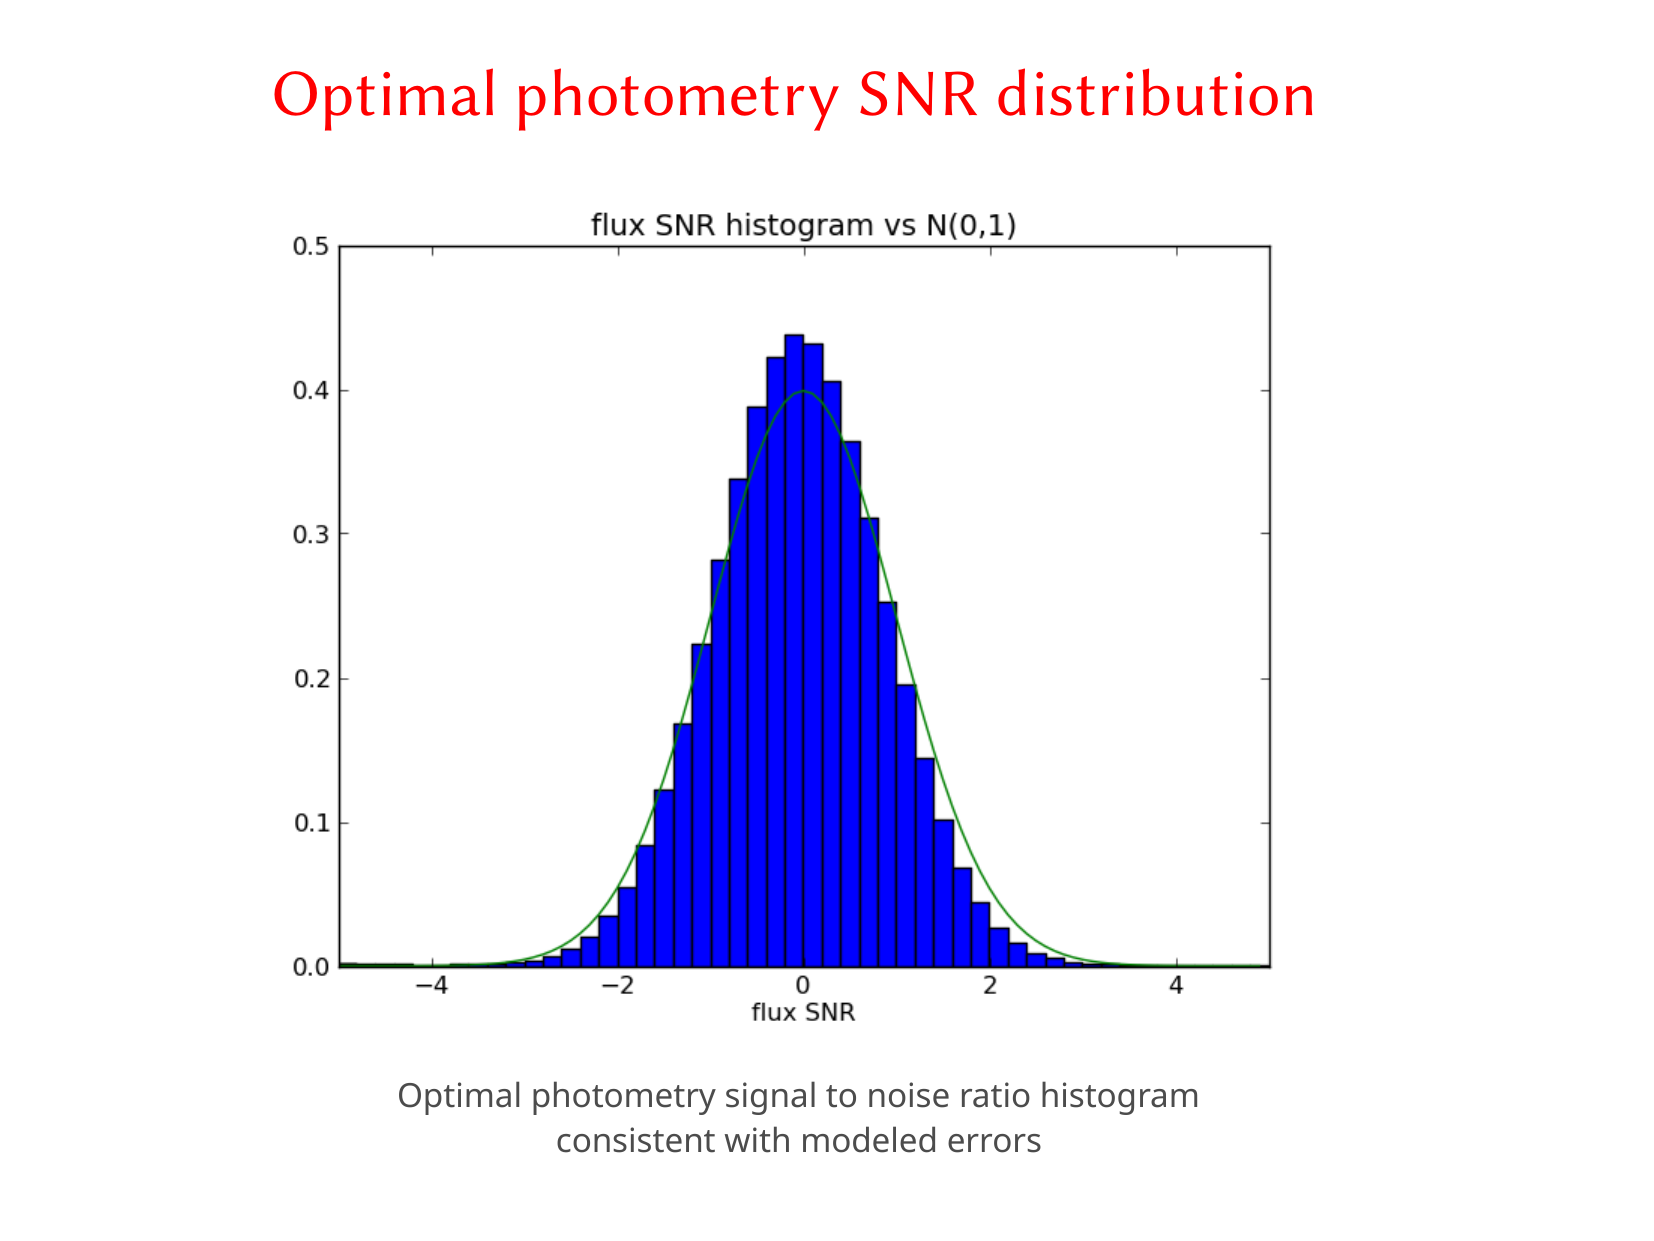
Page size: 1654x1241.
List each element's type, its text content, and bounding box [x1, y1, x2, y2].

text_box Optimal photometry signal to noise ratio histogram consistent with modeled errors [303, 1064, 1296, 1184]
picture [279, 198, 1283, 1036]
text_box Optimal photometry SNR distribution [180, 48, 1411, 178]
